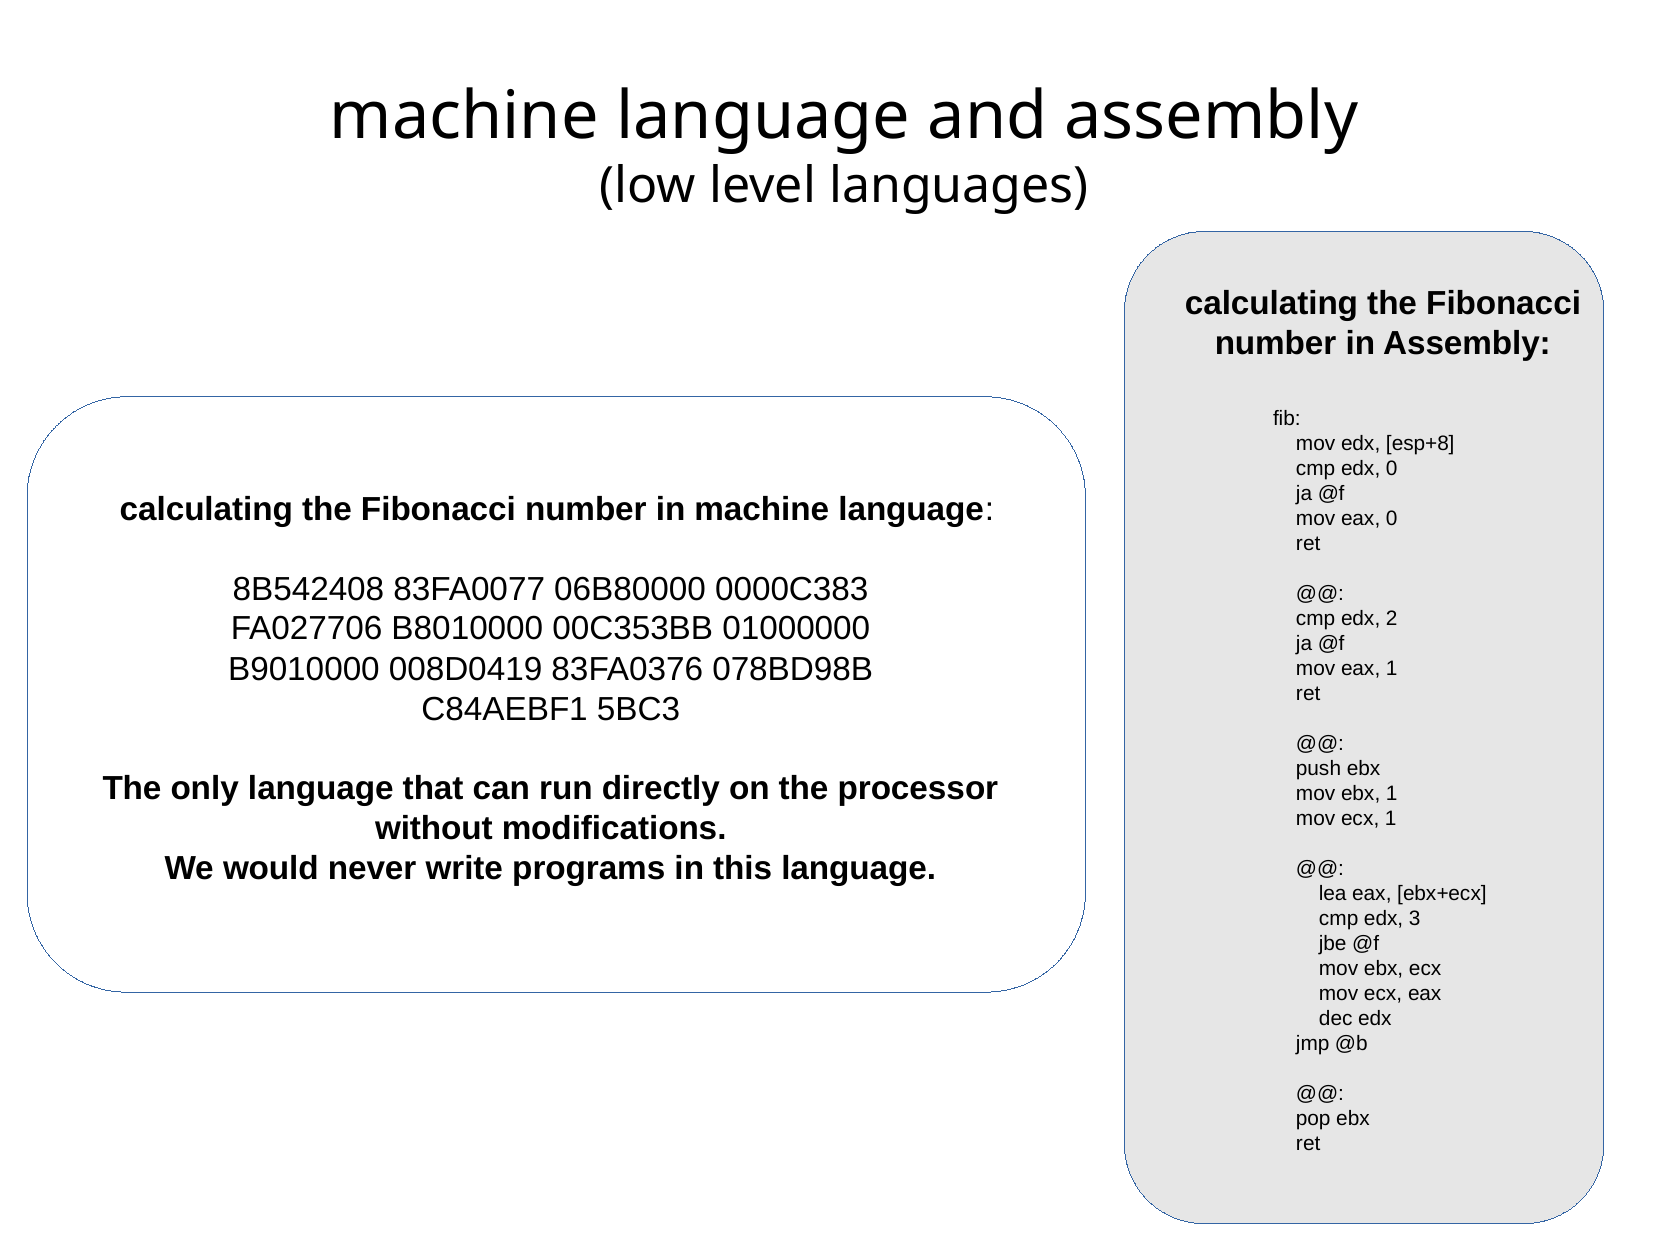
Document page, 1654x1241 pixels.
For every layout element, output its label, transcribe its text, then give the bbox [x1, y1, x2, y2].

text_box [1530, 231, 1592, 268]
title fib: mov edx, [esp+8] cmp edx, 0 ja @f mov eax, 0 ret @@: cmp edx, 2 ja @f mov eax, 1 ret @@: push ebx mov ebx, 1 mov ecx, 1 @@: lea eax, [ebx+ecx] cmp edx, 3 jbe @f mov ebx, ecx mov ecx, eax dec edx jmp @b @@: pop ebx ret [1222, 374, 1552, 1202]
text_box [1124, 374, 1604, 1224]
title calculating the Fibonacci number in machine language: 8B542408 83FA0077 06B80000 0000C383 FA027706 B8010000 00C353BB 01000000 B9010000 008D0419 83FA0376 078BD98B C84AEBF1 5BC3 The only language that can run directly on the processor without modifications. We would never write programs in this language. [46, 436, 1056, 938]
title machine language and assembly (low level languages) [124, 12, 1530, 272]
title calculating the Fibonacci number in Assembly: [1059, 268, 1654, 374]
